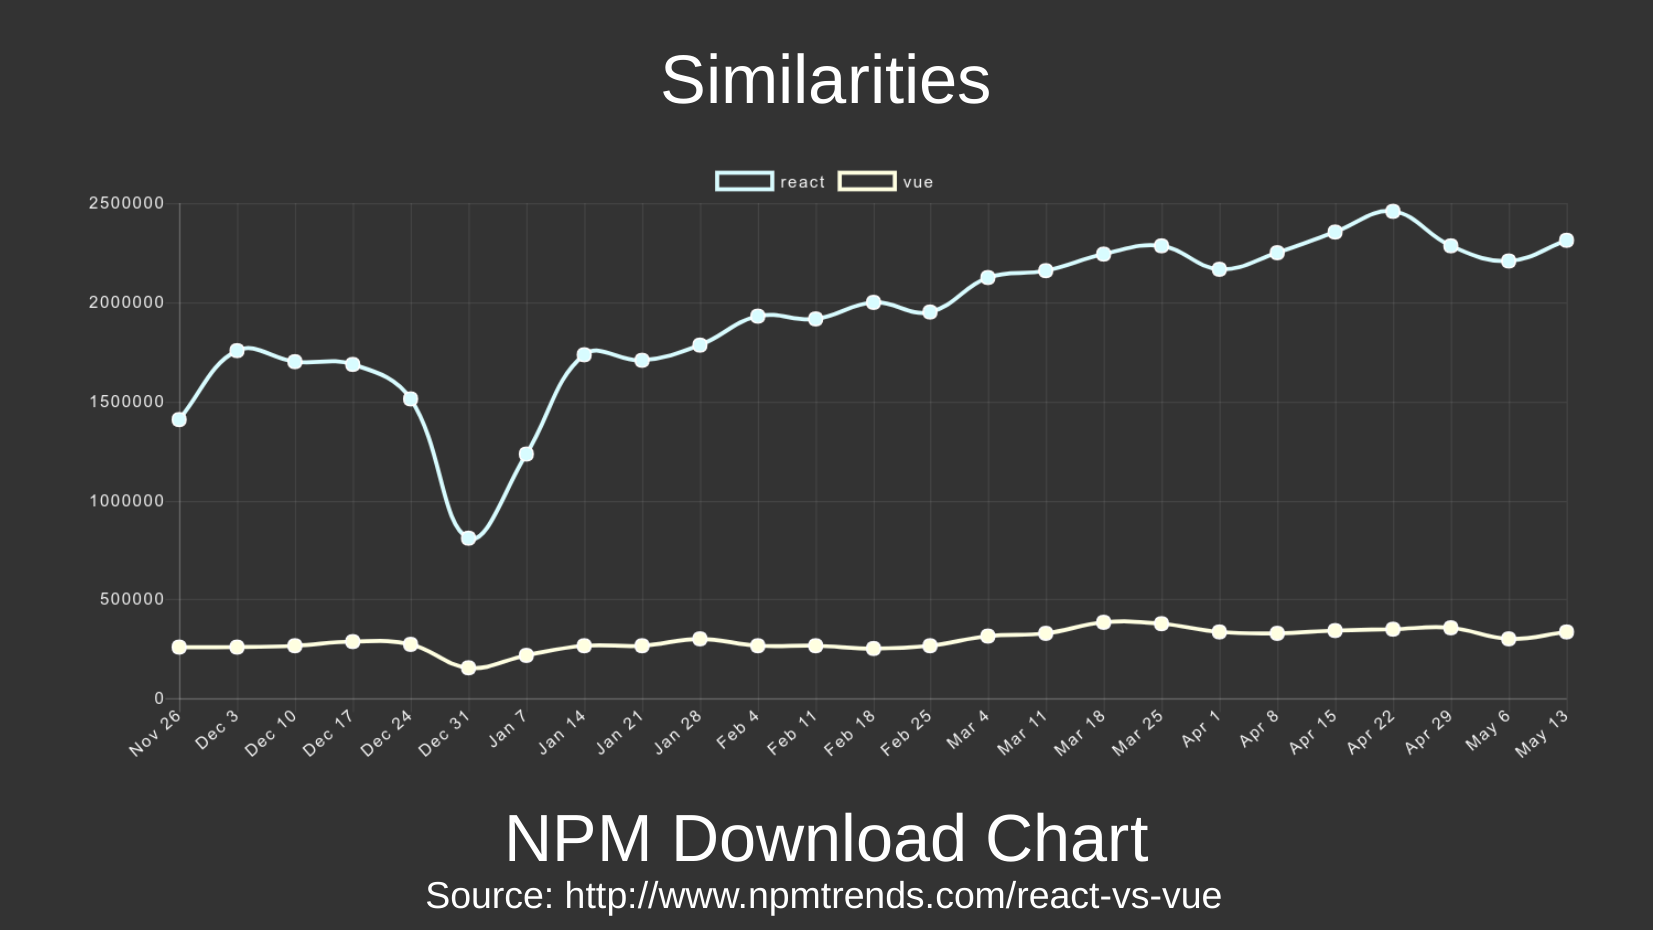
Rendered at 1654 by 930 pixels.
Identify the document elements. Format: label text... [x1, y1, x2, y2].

text_box Source: http://www.npmtrends.com/react-vs-vue [410, 864, 1238, 927]
title NPM Download Chart [82, 734, 1571, 930]
picture [89, 159, 1577, 779]
title Similarities [82, 1, 1571, 157]
